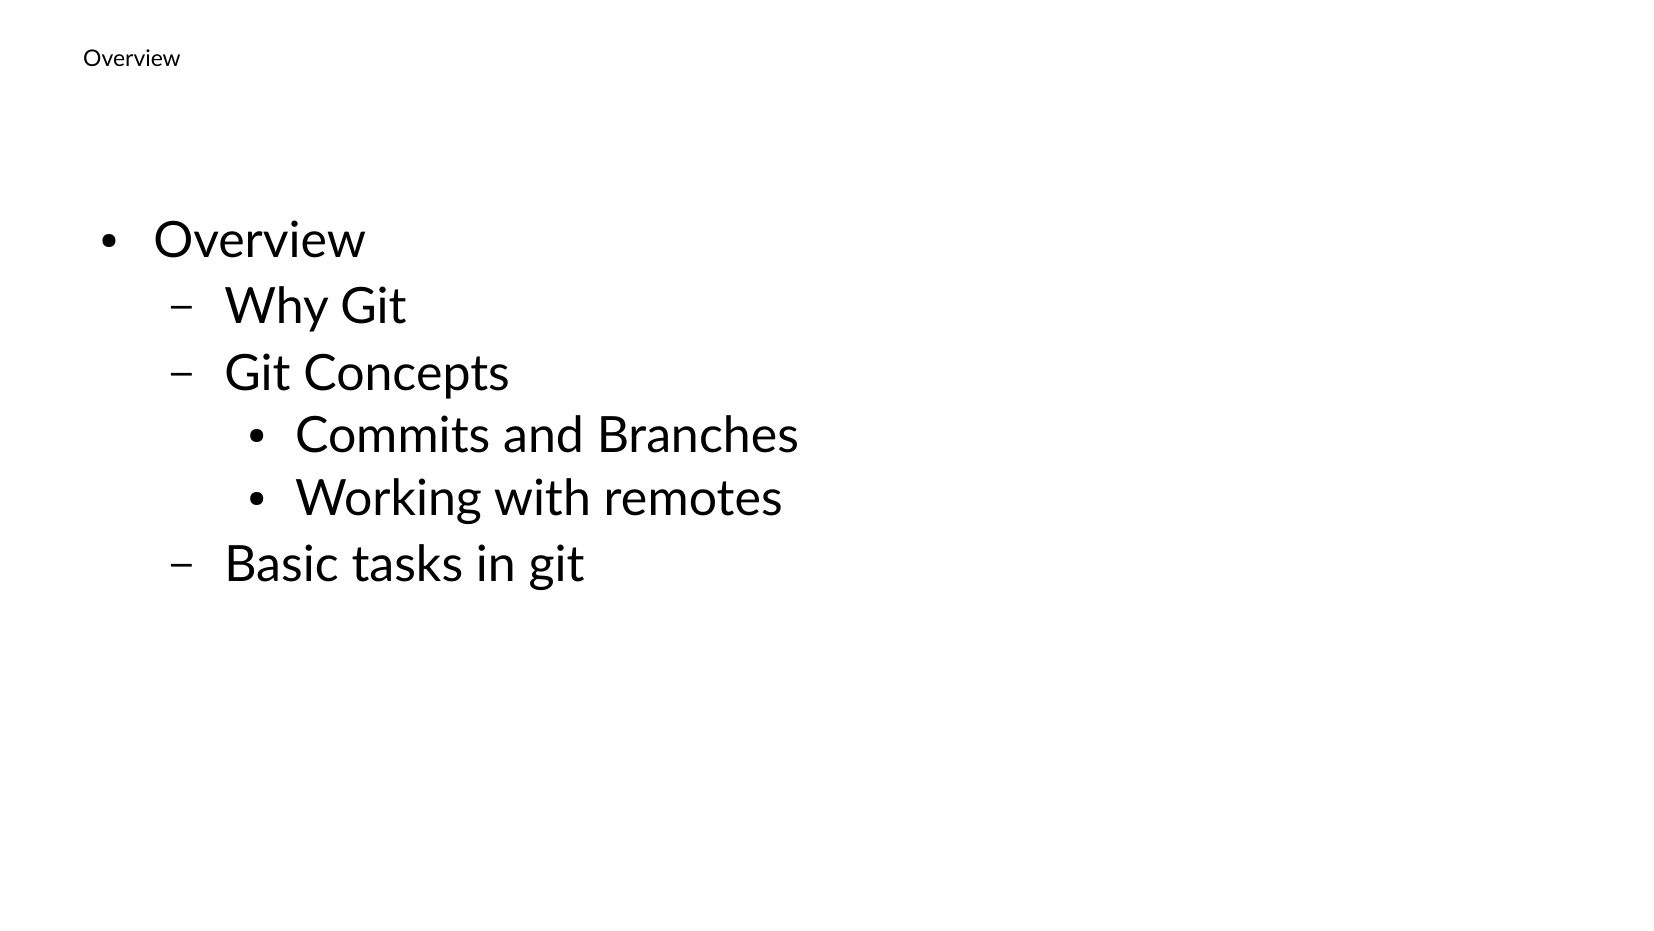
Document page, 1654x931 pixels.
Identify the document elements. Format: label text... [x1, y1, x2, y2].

title Overview [83, 0, 1571, 119]
list Overview Why Git Git Concepts Commits and Branches Working with remotes Basic tasks in git [82, 217, 1571, 839]
